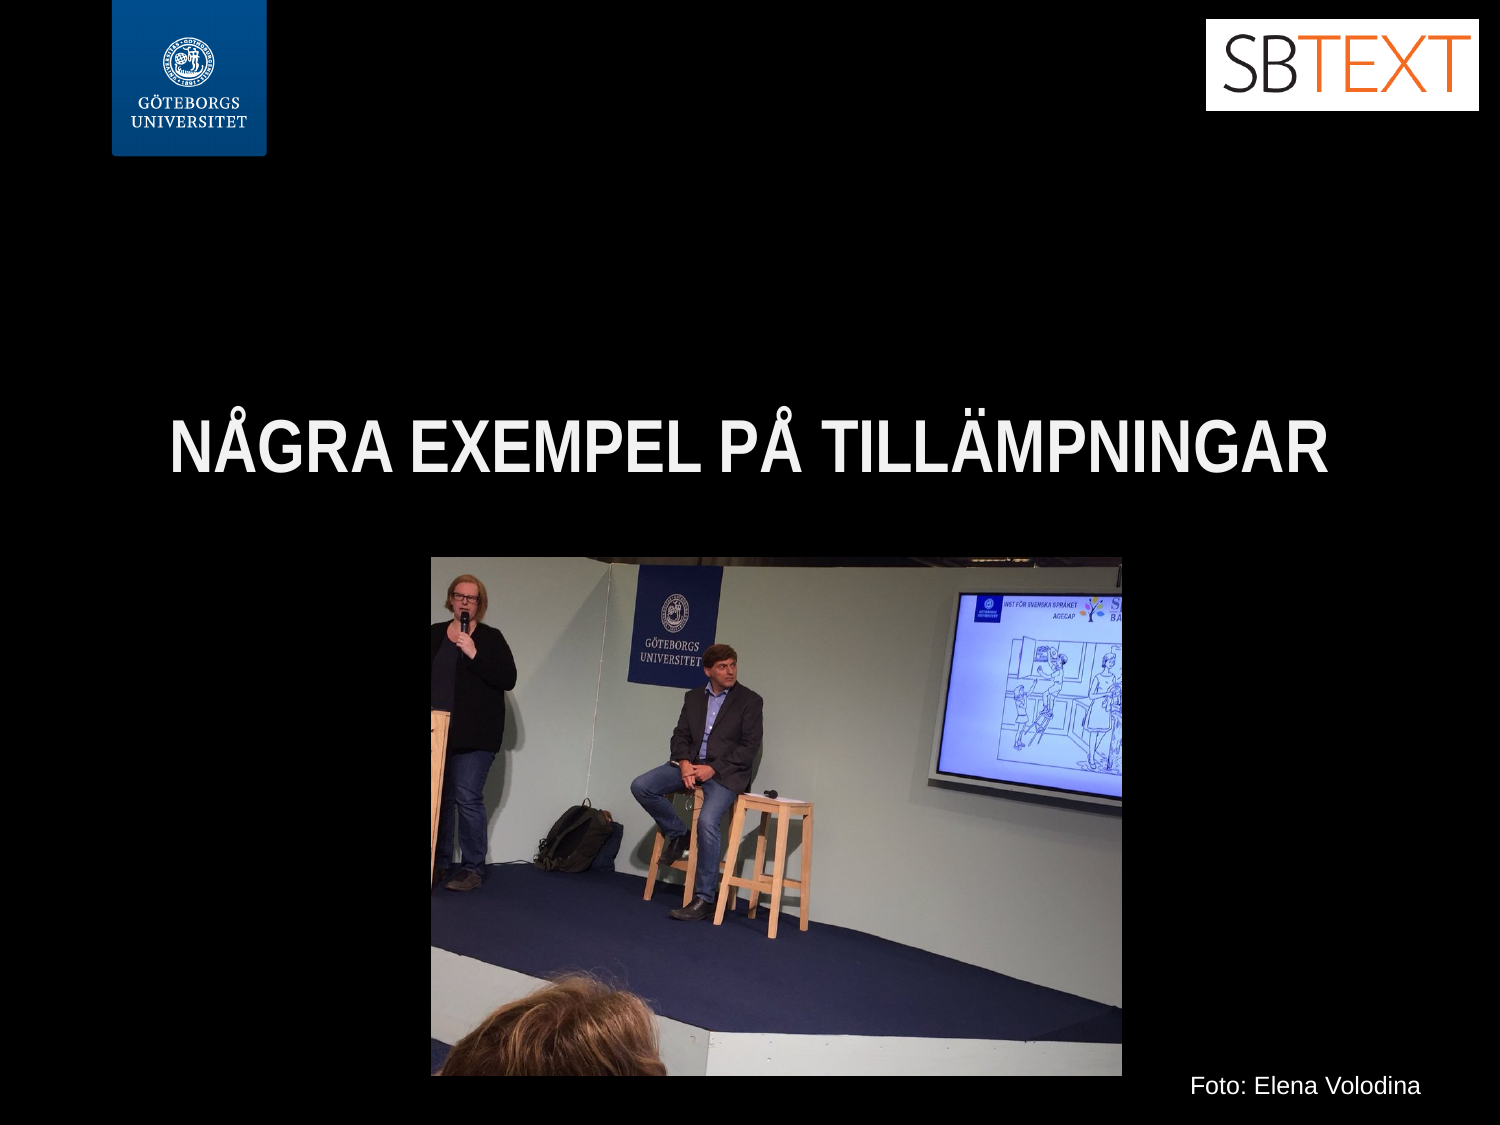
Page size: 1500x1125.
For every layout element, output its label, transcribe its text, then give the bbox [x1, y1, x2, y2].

picture [1206, 19, 1479, 111]
picture [110, 0, 268, 159]
title några exempel på tillämpningar [88, 397, 1412, 528]
text_box Foto: Elena Volodina [1175, 1061, 1459, 1107]
picture [431, 557, 1122, 1076]
